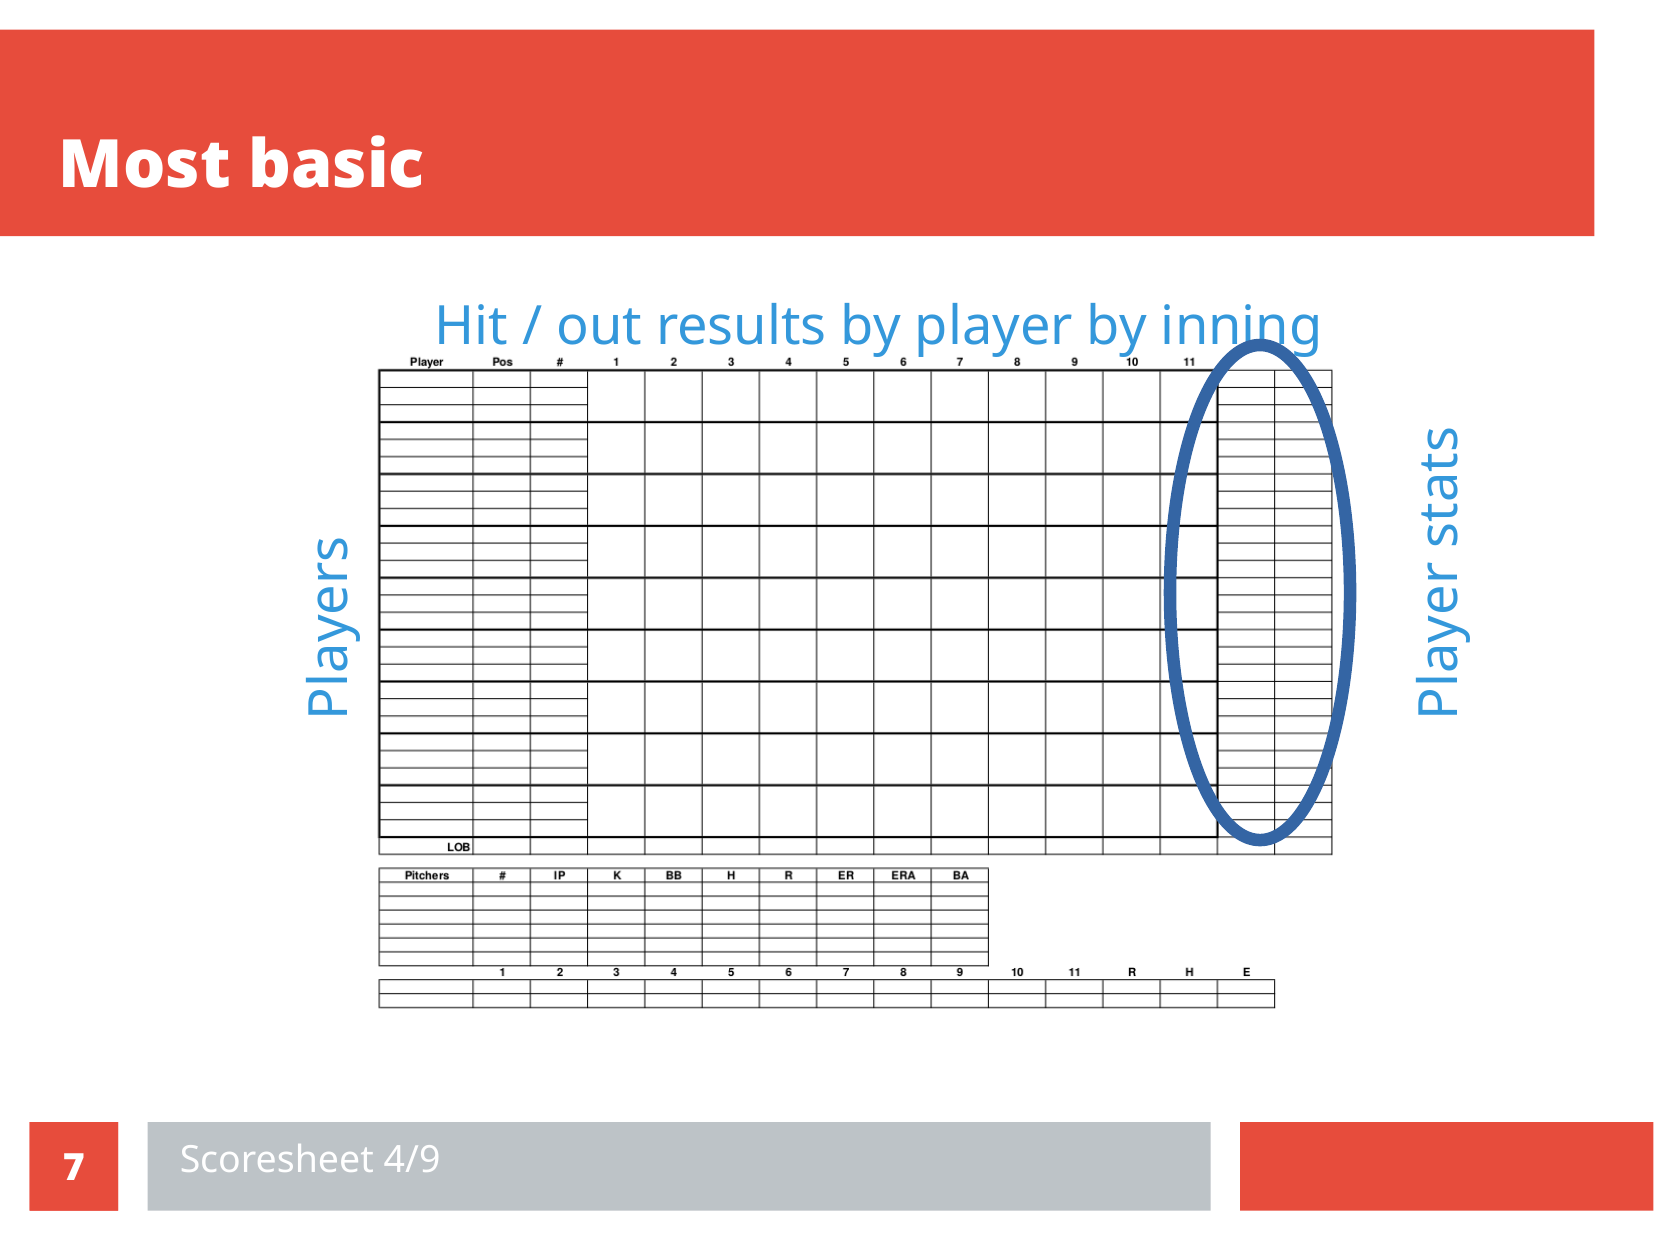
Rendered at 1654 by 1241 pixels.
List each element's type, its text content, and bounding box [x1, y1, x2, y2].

picture [1177, 421, 1343, 833]
text_box Player stats [1392, 165, 1471, 736]
picture [303, 254, 1411, 1111]
text_box Players [282, 165, 361, 736]
text_box Scoresheet 4/9 [165, 1125, 736, 1184]
text_box Hit / out results by player by inning [1203, 352, 1317, 421]
text_box Hit / out results by player by inning [420, 279, 1392, 421]
title Most basic [59, 59, 1595, 207]
